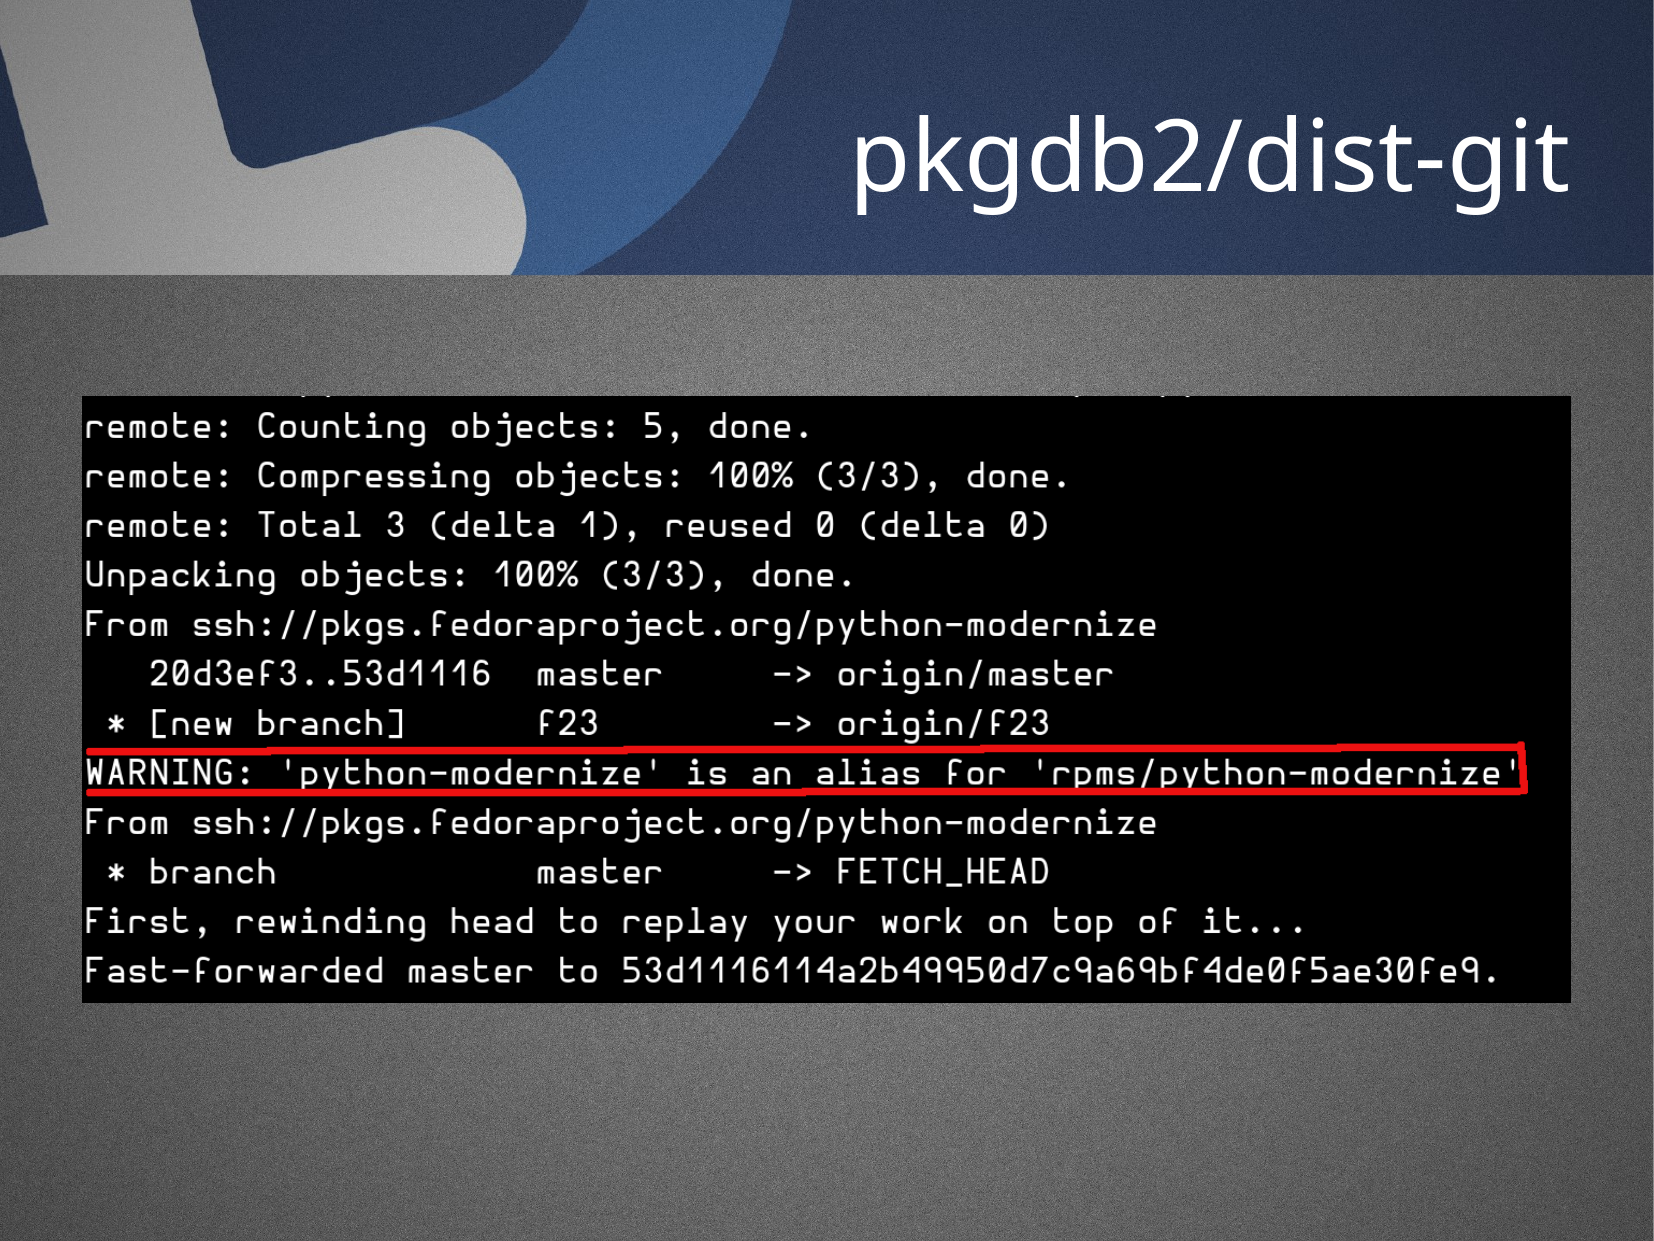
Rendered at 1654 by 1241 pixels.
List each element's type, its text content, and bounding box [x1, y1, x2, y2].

title pkgdb2/dist-git [82, 49, 1571, 257]
picture [0, 0, 1654, 1241]
